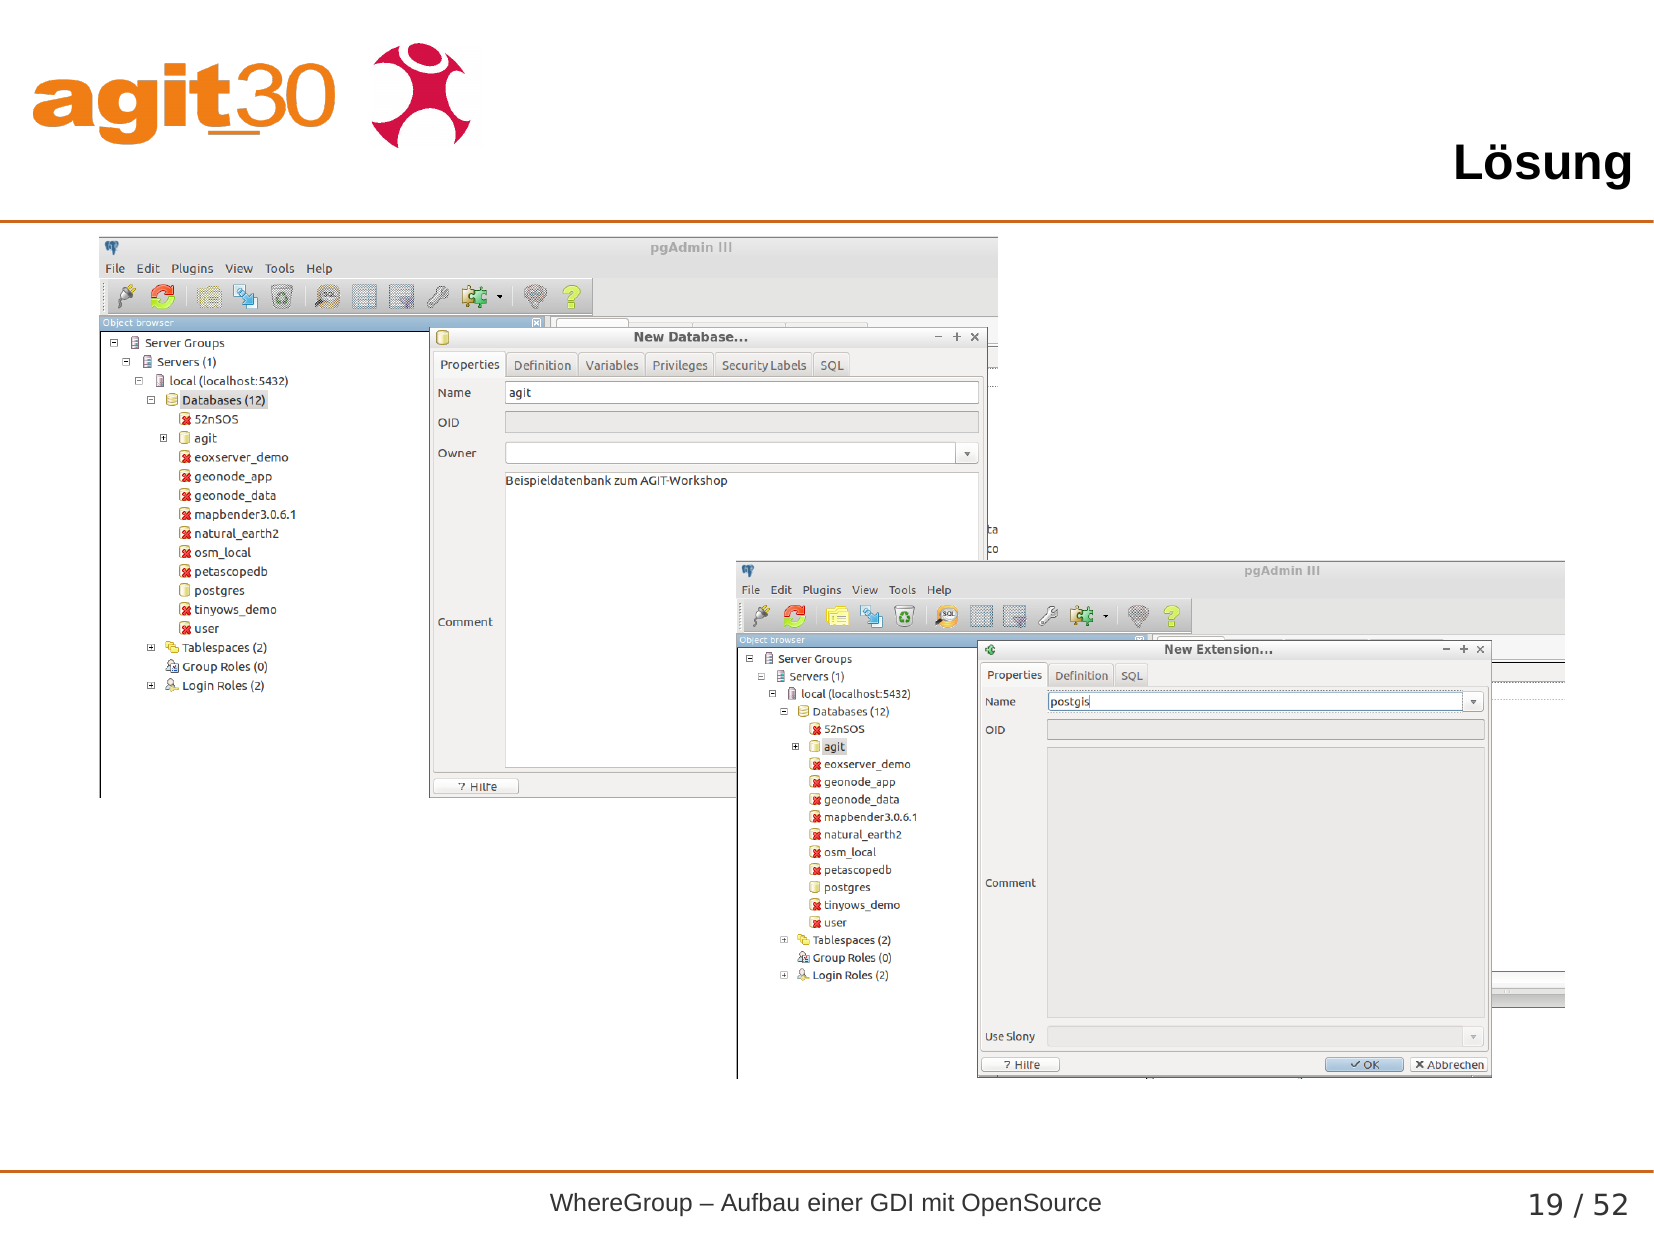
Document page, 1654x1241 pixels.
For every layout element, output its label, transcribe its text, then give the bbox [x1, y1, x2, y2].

title Lösung [259, 118, 1648, 207]
picture [99, 236, 1565, 1079]
picture [29, 58, 340, 148]
